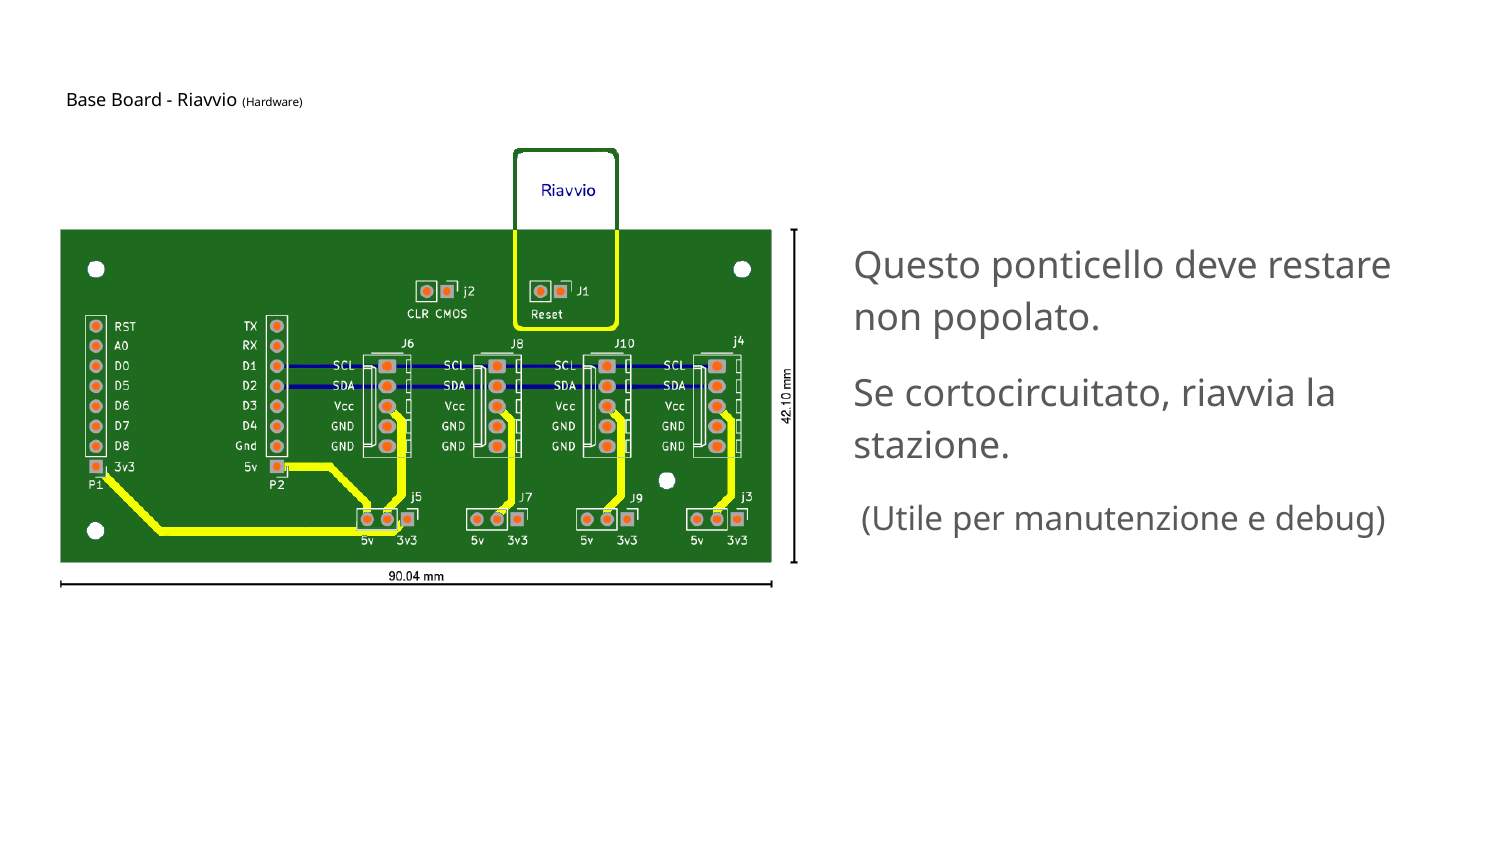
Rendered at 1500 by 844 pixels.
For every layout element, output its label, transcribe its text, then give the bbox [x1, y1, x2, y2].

title Base Board - Riavvio (Hardware) [51, 72, 1449, 167]
list Questo ponticello deve restare non popolato. Se cortocircuitato, riavvia la stazione. (Utile per manutenzione e debug) [838, 218, 1410, 804]
picture [51, 134, 839, 595]
